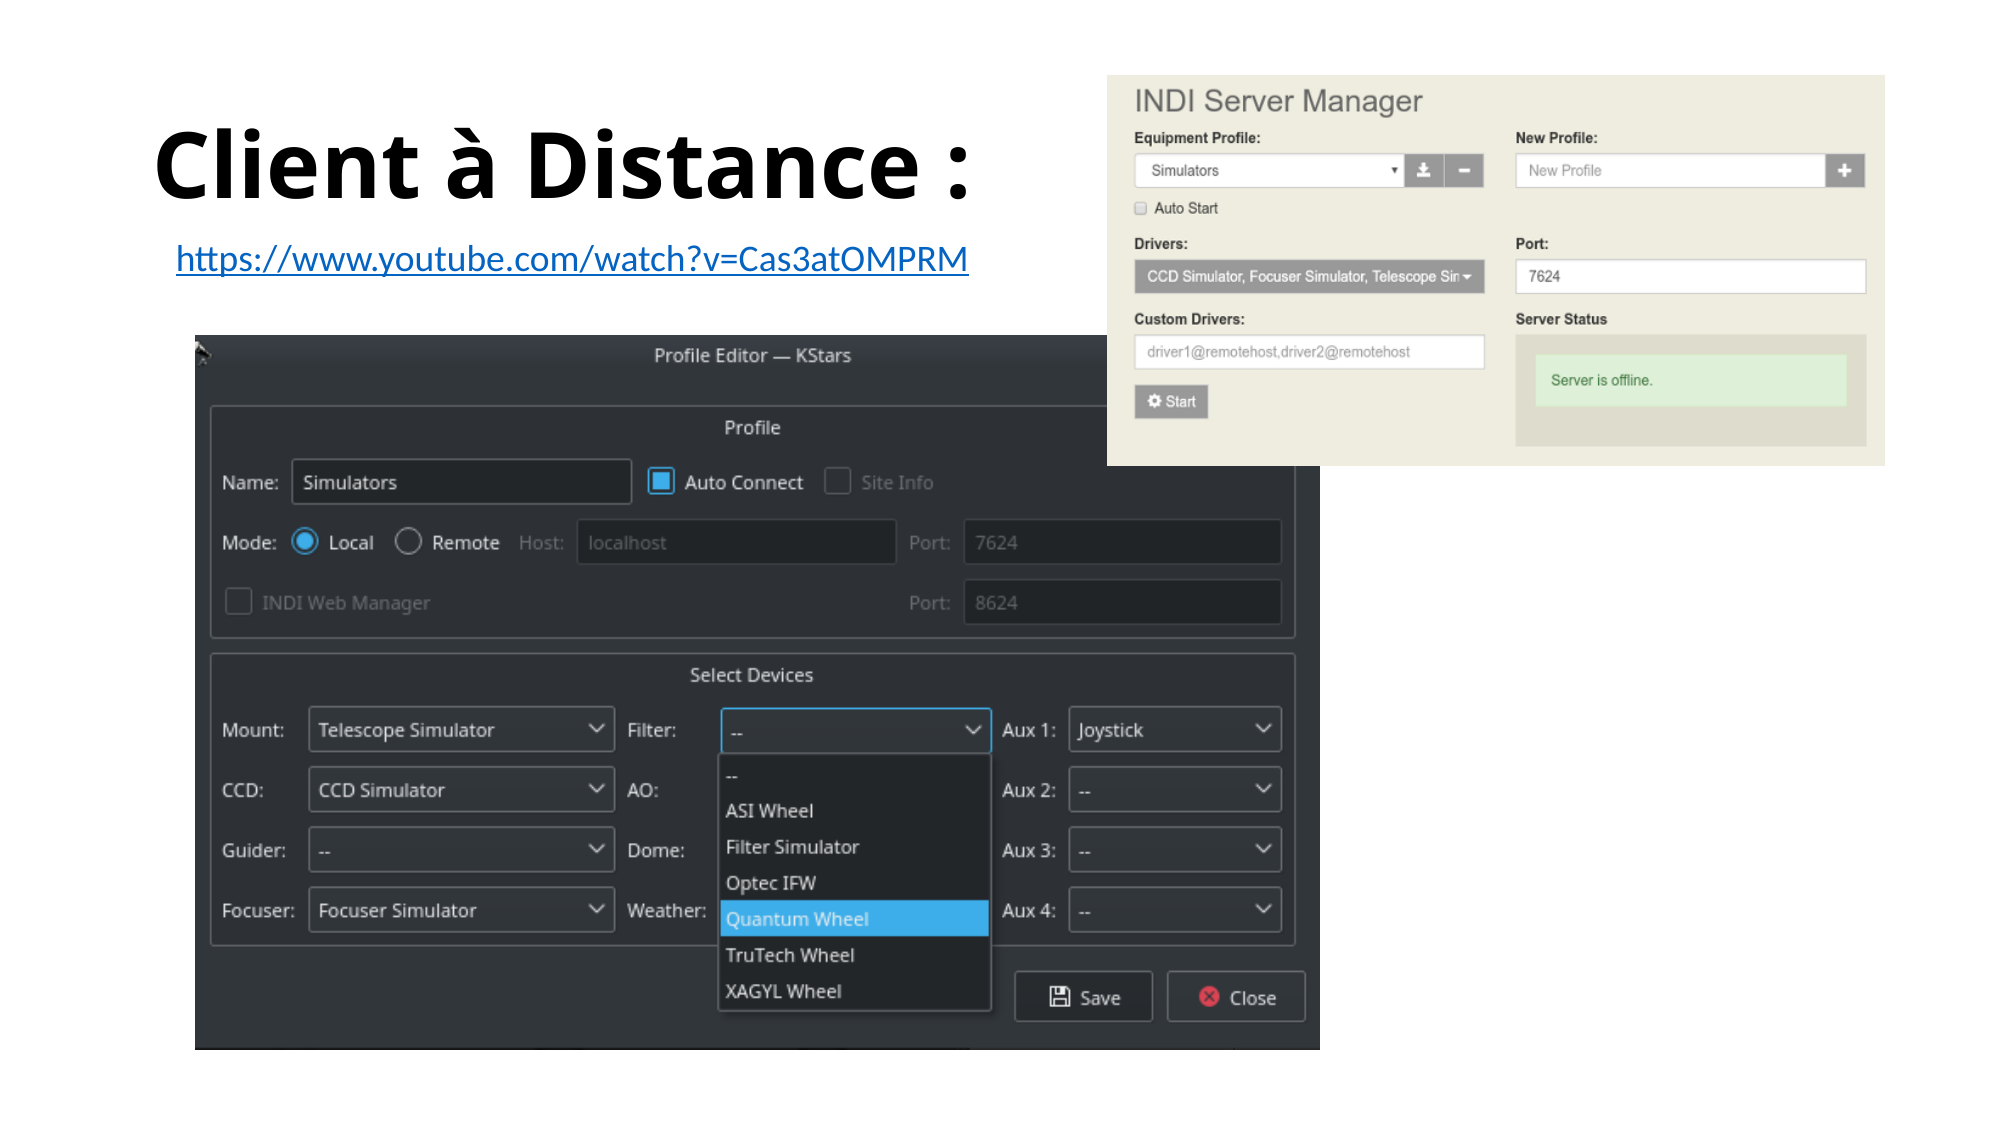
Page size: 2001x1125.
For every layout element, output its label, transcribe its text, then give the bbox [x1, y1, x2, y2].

picture [195, 75, 1885, 1050]
text_box https://www.youtube.com/watch?v=Cas3atOMPRM [161, 226, 1055, 332]
title Client à Distance : [137, 59, 1863, 278]
